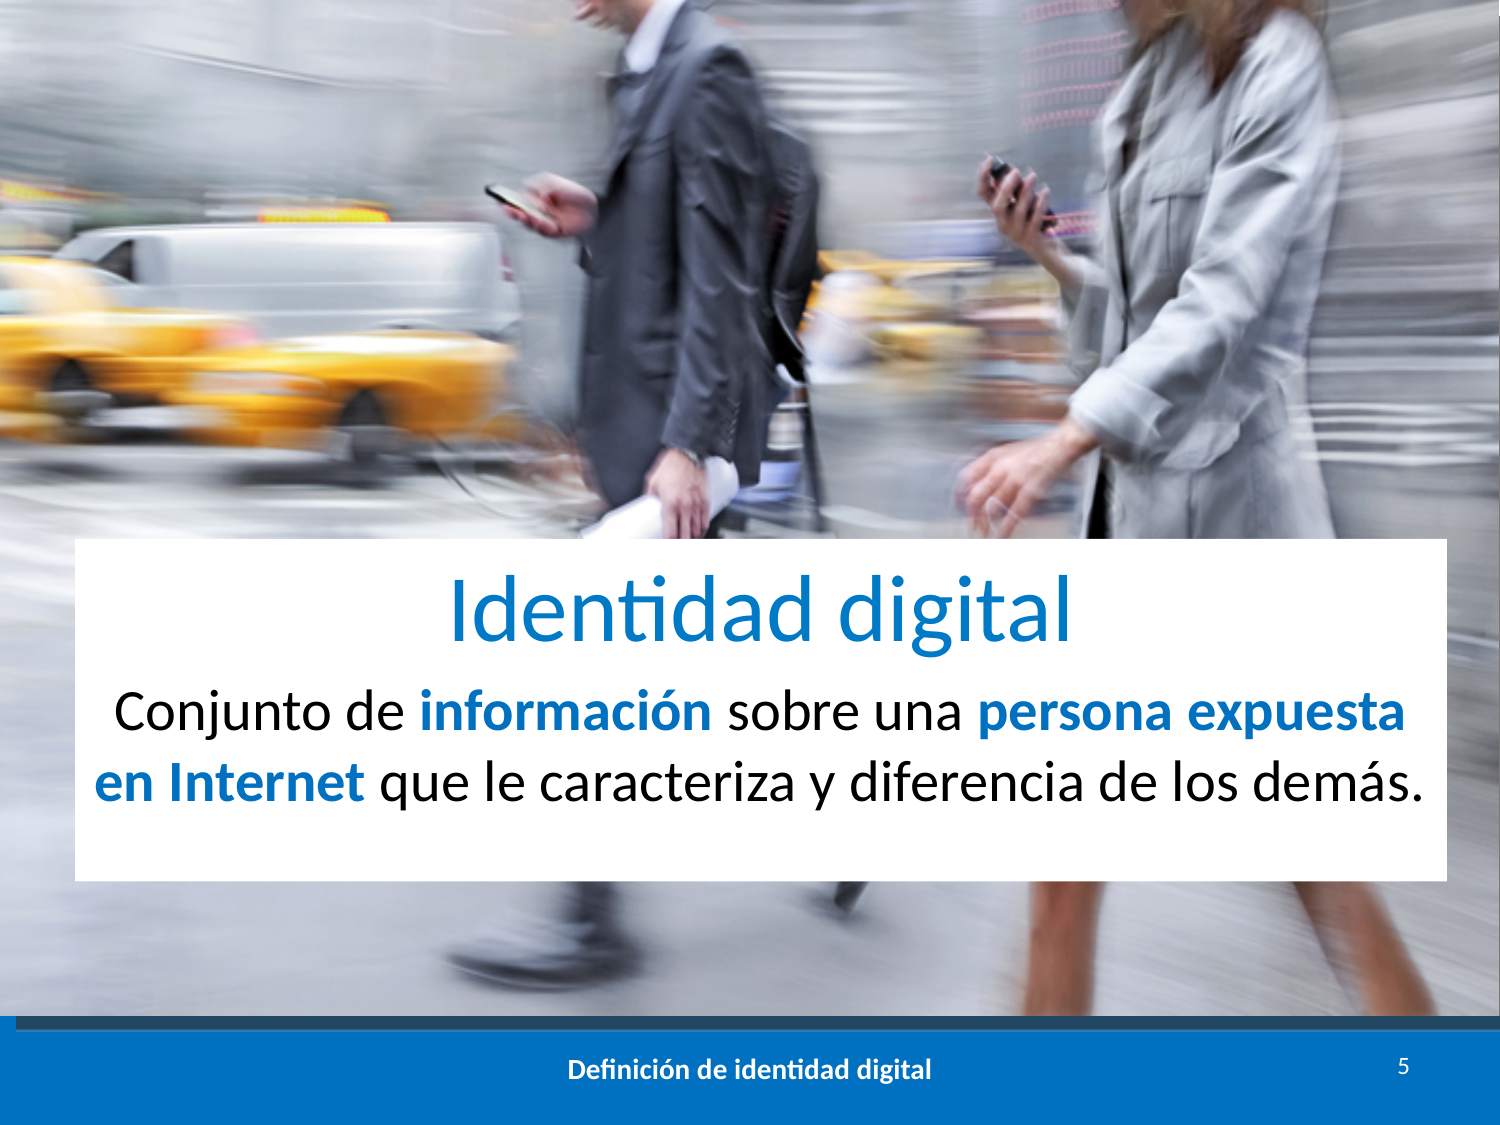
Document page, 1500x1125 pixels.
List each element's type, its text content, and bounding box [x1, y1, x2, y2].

picture [0, 0, 1499, 1016]
footer Definición de identidad digital [478, 1042, 1022, 1103]
list Identidad digital Conjunto de información sobre una persona expuesta en Internet que le caracteriza y diferencia de los demás. [75, 538, 1447, 882]
slide_number 14 [1074, 1042, 1425, 1103]
